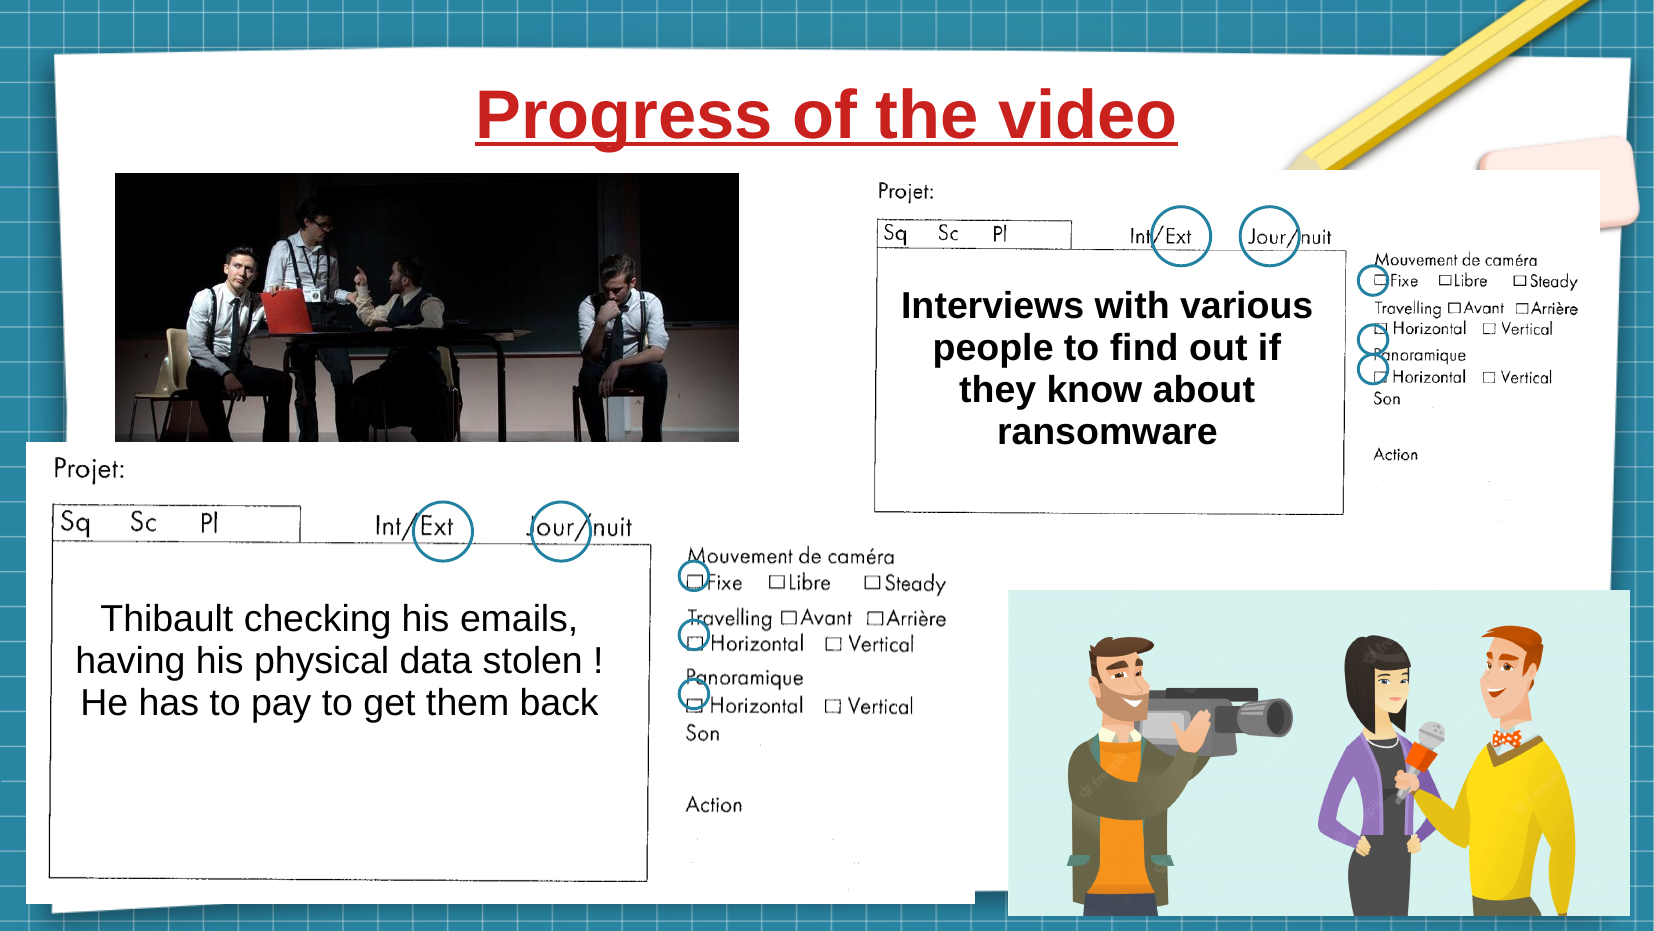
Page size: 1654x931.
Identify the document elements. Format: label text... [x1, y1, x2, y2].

picture [0, 0, 1654, 931]
text_box Thibault checking his emails, having his physical data stolen ! He has to pay to get them back [59, 590, 621, 732]
title Progress of the video [82, 37, 1571, 193]
text_box Interviews with various people to find out if they know about ransomware [885, 277, 1329, 502]
